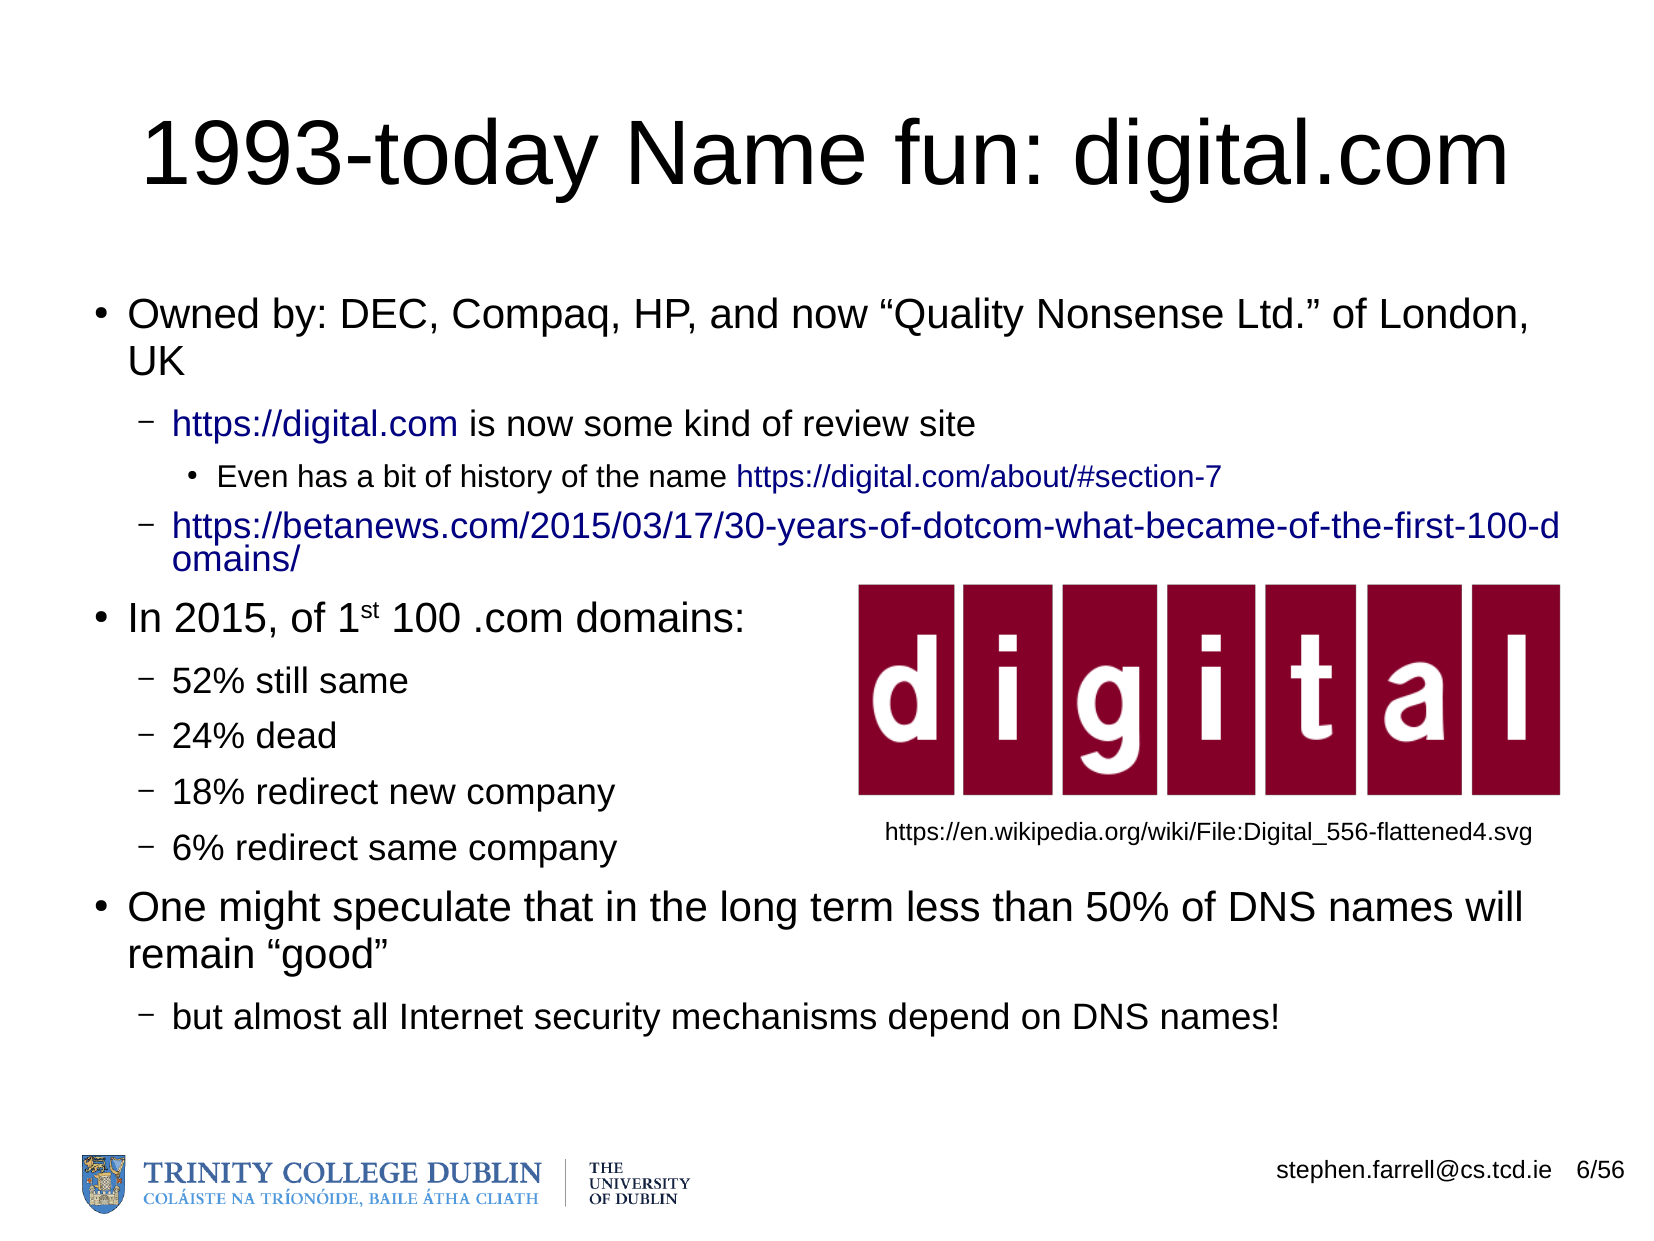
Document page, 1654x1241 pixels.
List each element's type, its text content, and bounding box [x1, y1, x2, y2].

list Owned by: DEC, Compaq, HP, and now “Quality Nonsense Ltd.” of London, UK https://digital.com is now some kind of review site Even has a bit of history of the name https://digital.com/about/#section-7 https://betanews.com/2015/03/17/30-years-of-dotcom-what-became-of-the-first-100-domains/ In 2015, of 1st 100 .com domains: 52% still same 24% dead 18% redirect new company 6% redirect same company One might speculate that in the long term less than 50% of DNS names will remain “good” but almost all Internet security mechanisms depend on DNS names! [82, 290, 1571, 1010]
picture [855, 581, 1564, 799]
picture [82, 1155, 694, 1214]
title 1993-today Name fun: digital.com [82, 49, 1571, 257]
